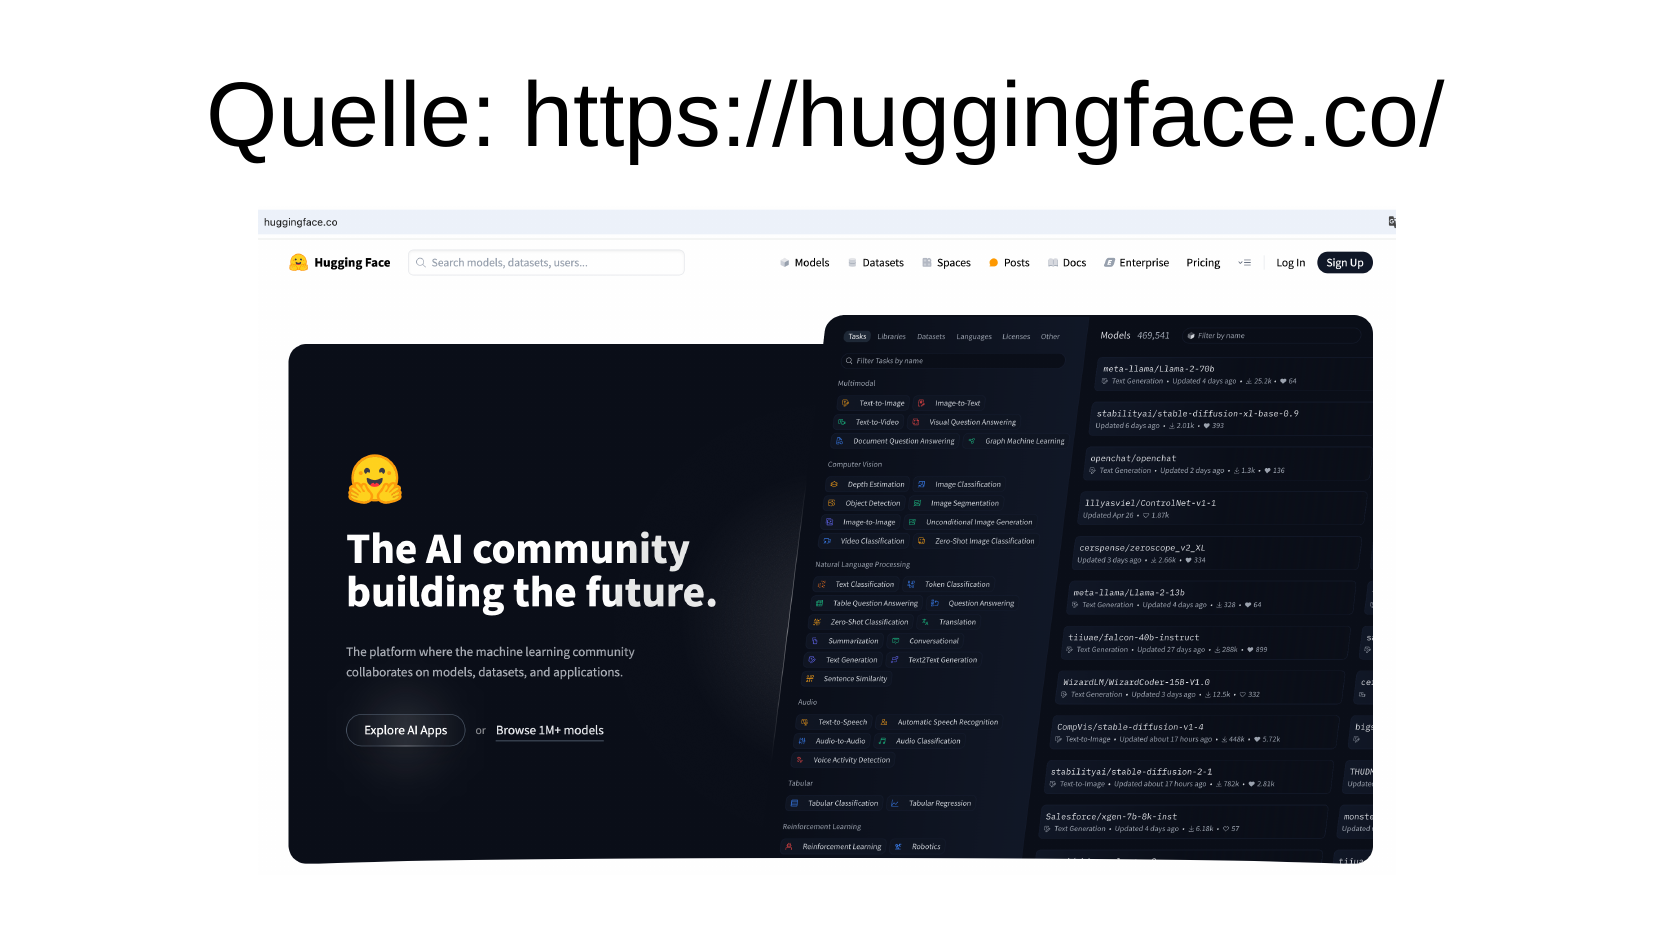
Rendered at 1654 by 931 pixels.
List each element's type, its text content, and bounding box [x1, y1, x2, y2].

picture [258, 206, 1396, 875]
title Quelle: https://huggingface.co/ [82, 37, 1571, 193]
